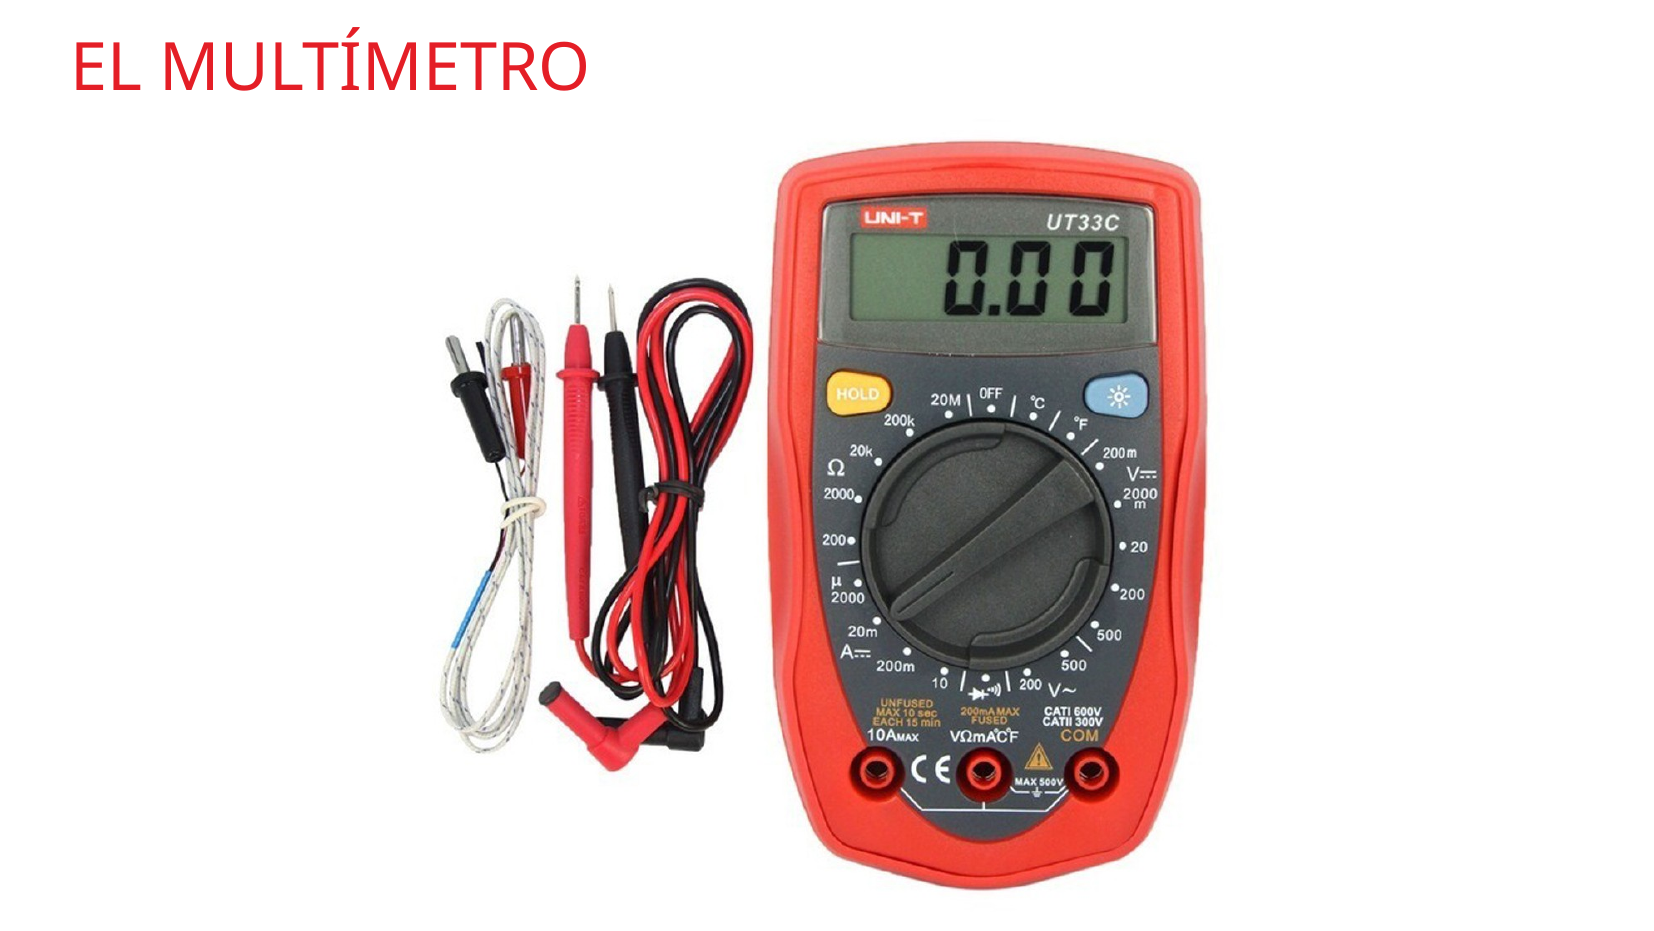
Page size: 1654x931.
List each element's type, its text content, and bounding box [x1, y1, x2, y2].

title EL MULTÍMETRO [70, 11, 1347, 118]
picture [411, 118, 1243, 931]
